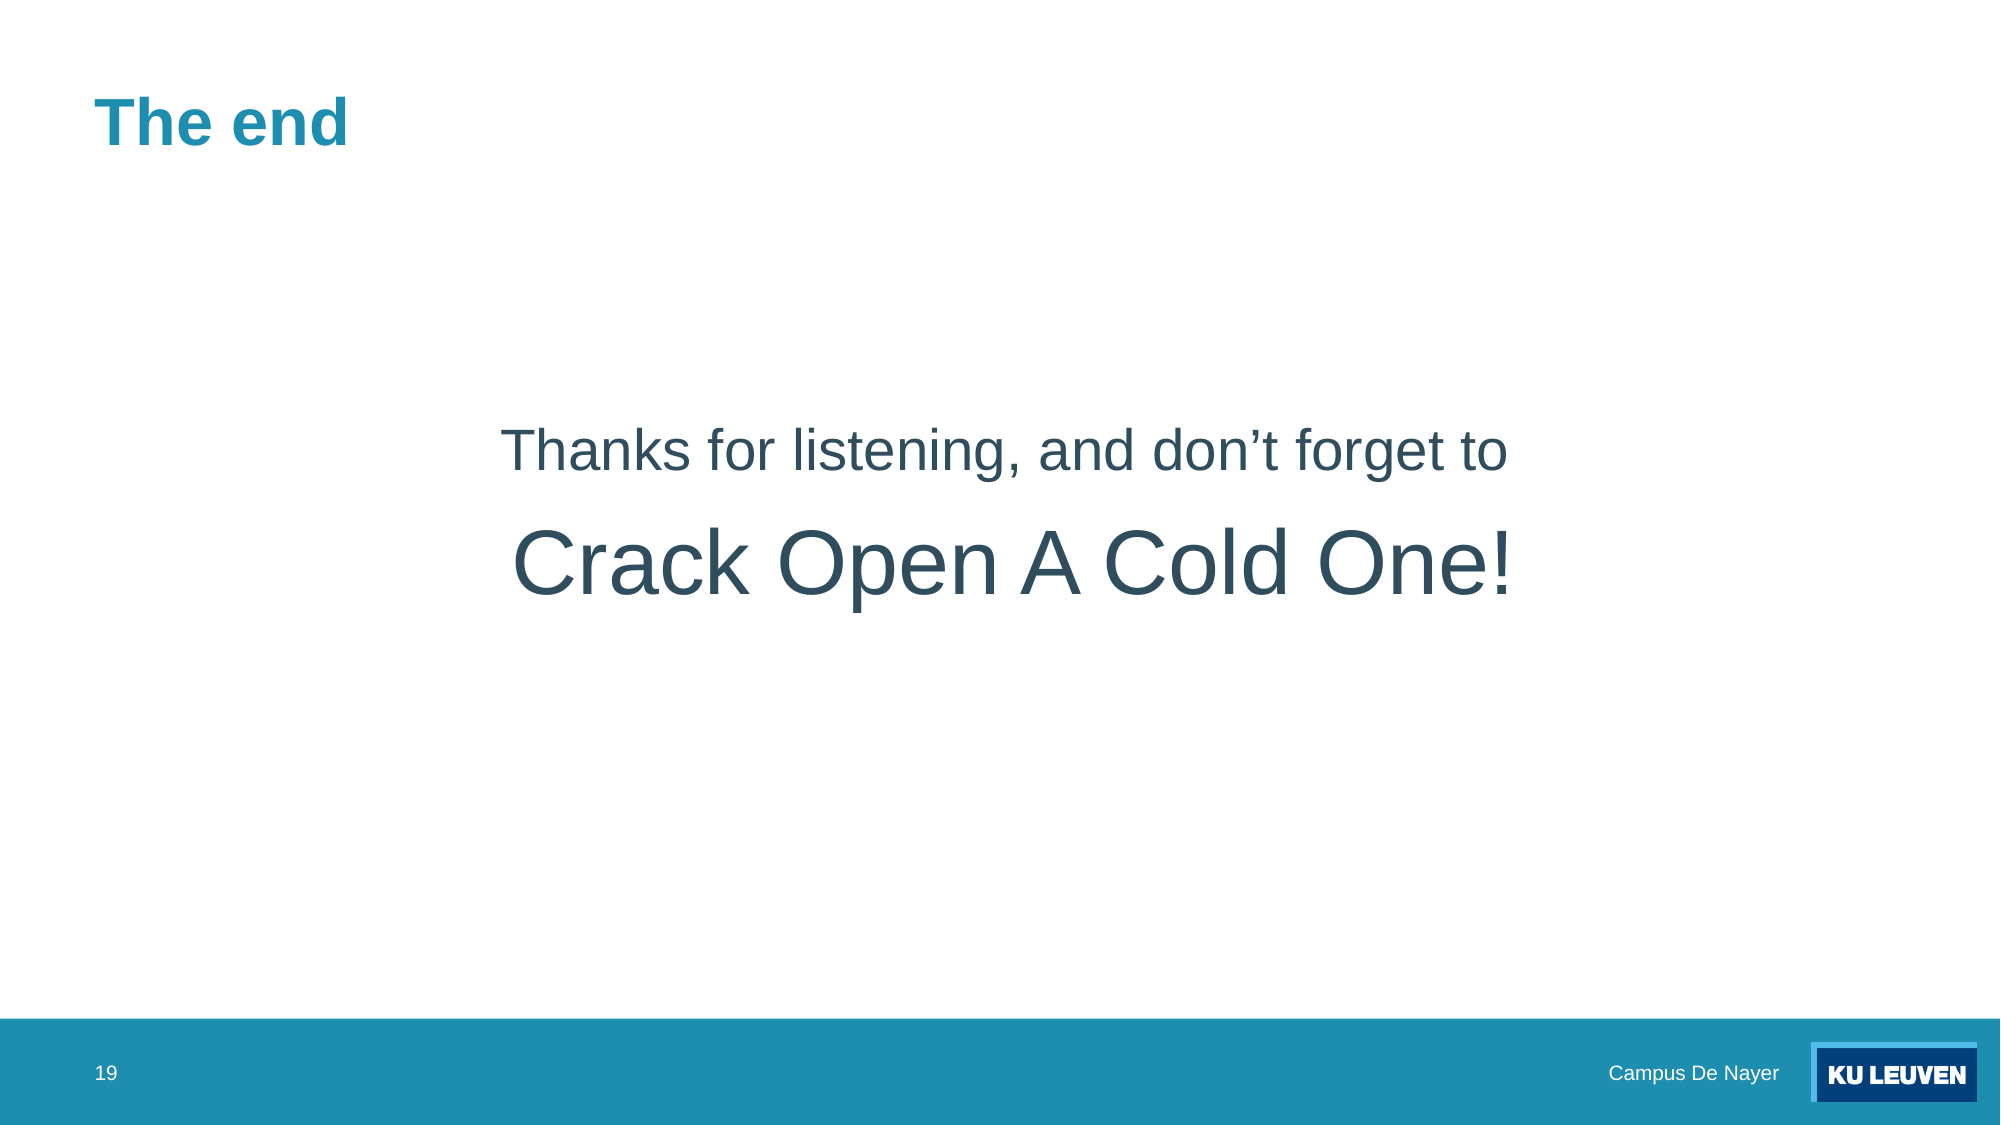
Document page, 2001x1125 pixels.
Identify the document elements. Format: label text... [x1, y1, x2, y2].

picture [1811, 1042, 1977, 1102]
list Thanks for listening, and don’t forget to Crack Open A Cold One! [0, 404, 1996, 943]
title The end [94, 49, 1906, 189]
